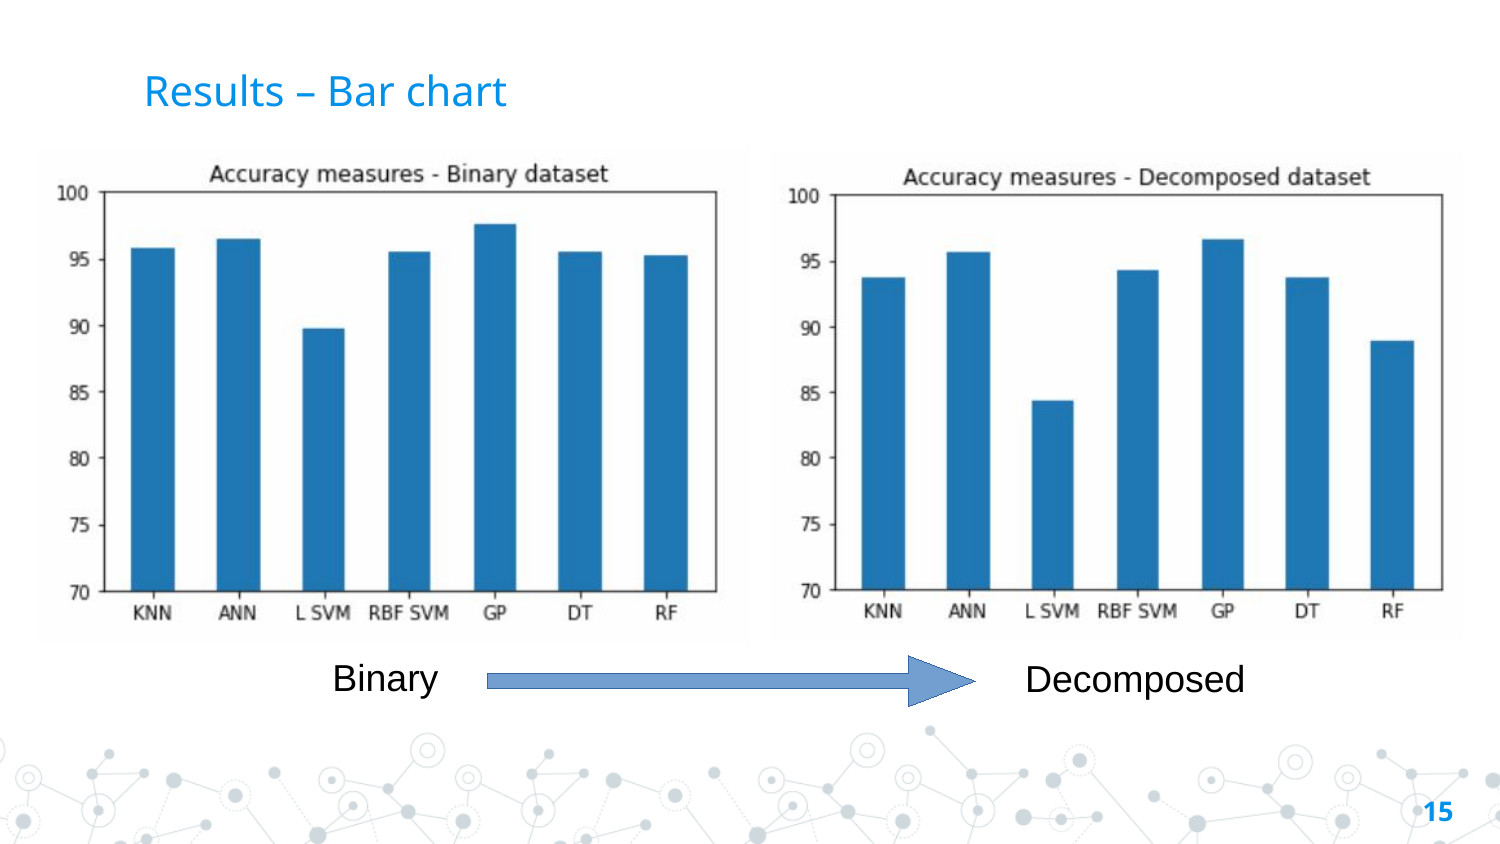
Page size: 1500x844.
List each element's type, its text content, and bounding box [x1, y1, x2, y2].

text_box Binary [317, 649, 454, 707]
text_box Results – Bar chart [128, 15, 1371, 131]
picture [0, 0, 1500, 844]
text_box <number> [1378, 779, 1469, 844]
text_box [487, 655, 976, 707]
text_box Decomposed [1010, 651, 1261, 709]
